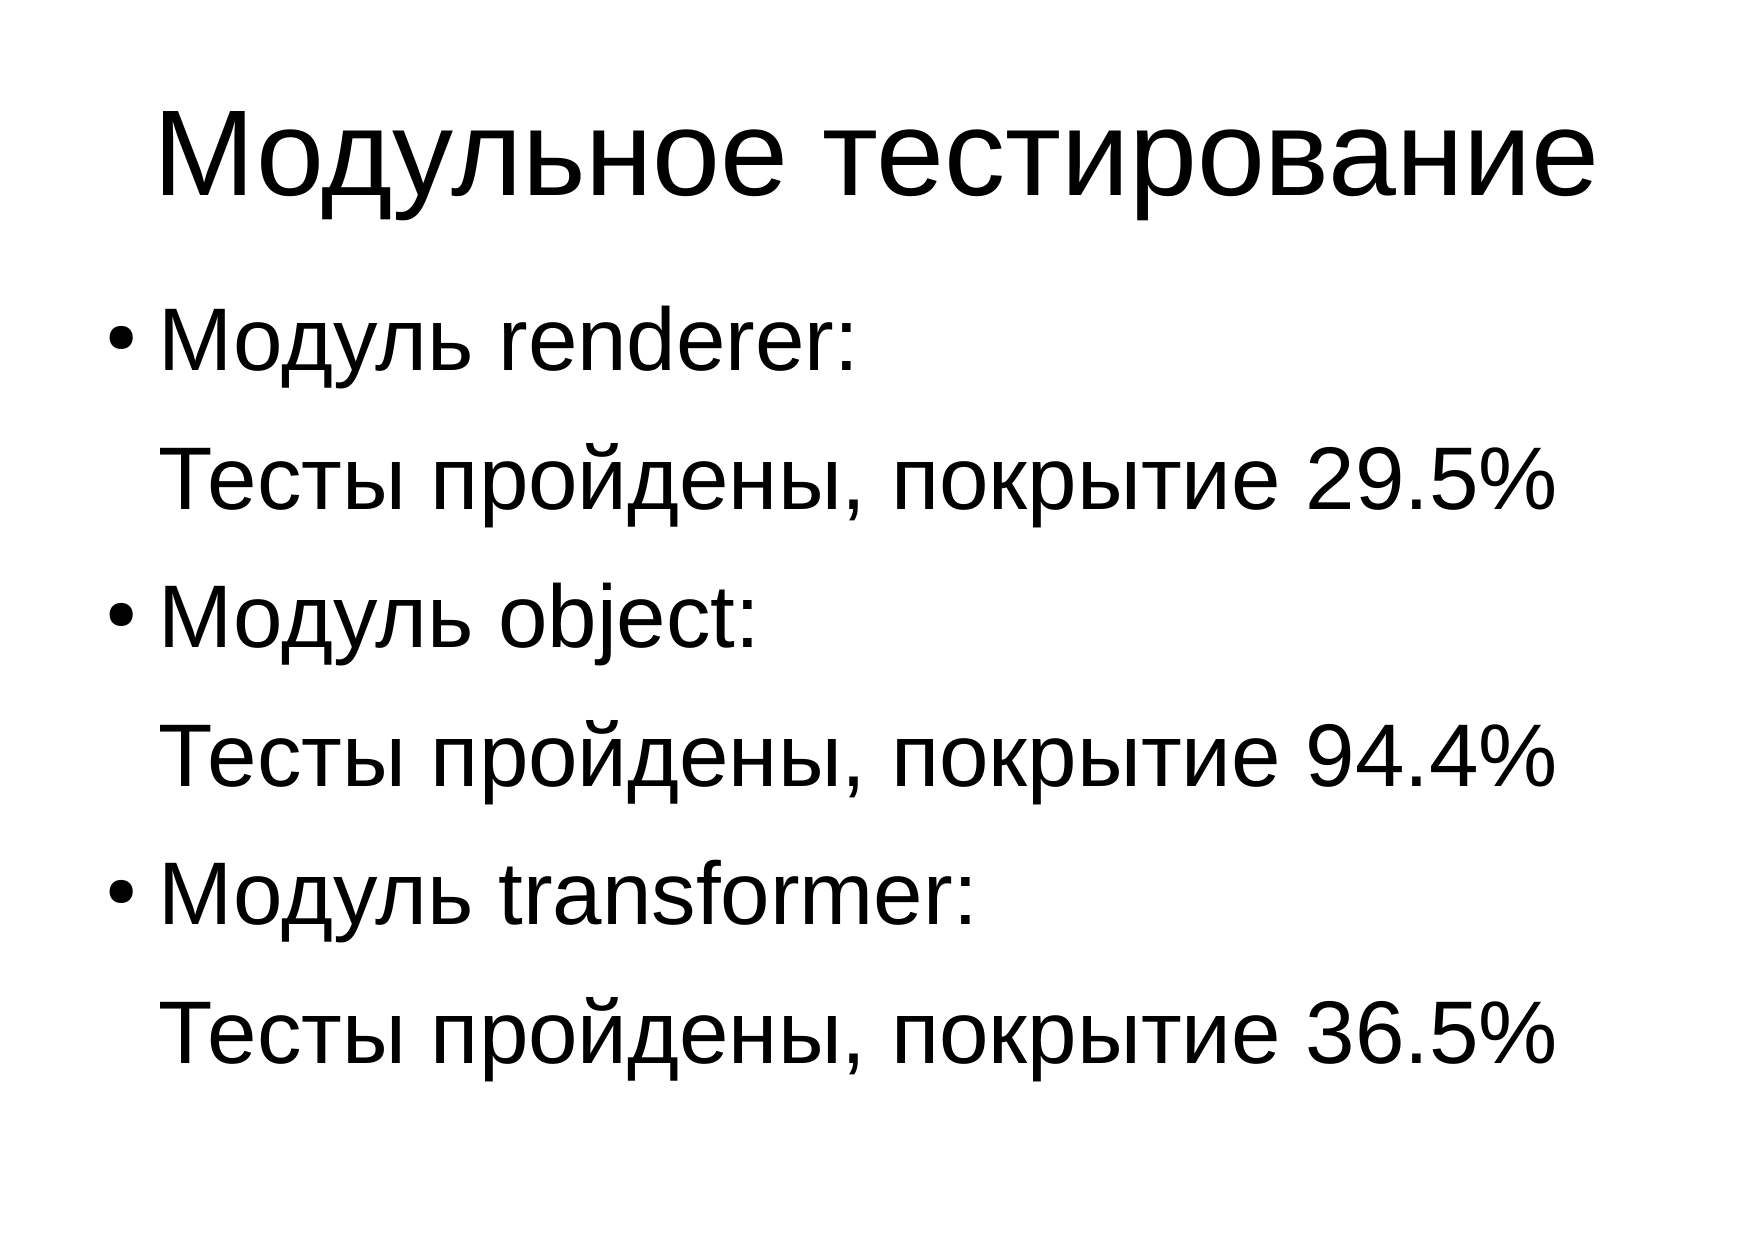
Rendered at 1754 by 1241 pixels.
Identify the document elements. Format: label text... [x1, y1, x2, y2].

list Модуль renderer: Тесты пройдены, покрытие 29.5% Модуль object: Тесты пройдены, покрытие 94.4% Модуль transformer: Тесты пройдены, покрытие 36.5% [87, 290, 1667, 1123]
title Модульное тестирование [87, 49, 1667, 257]
